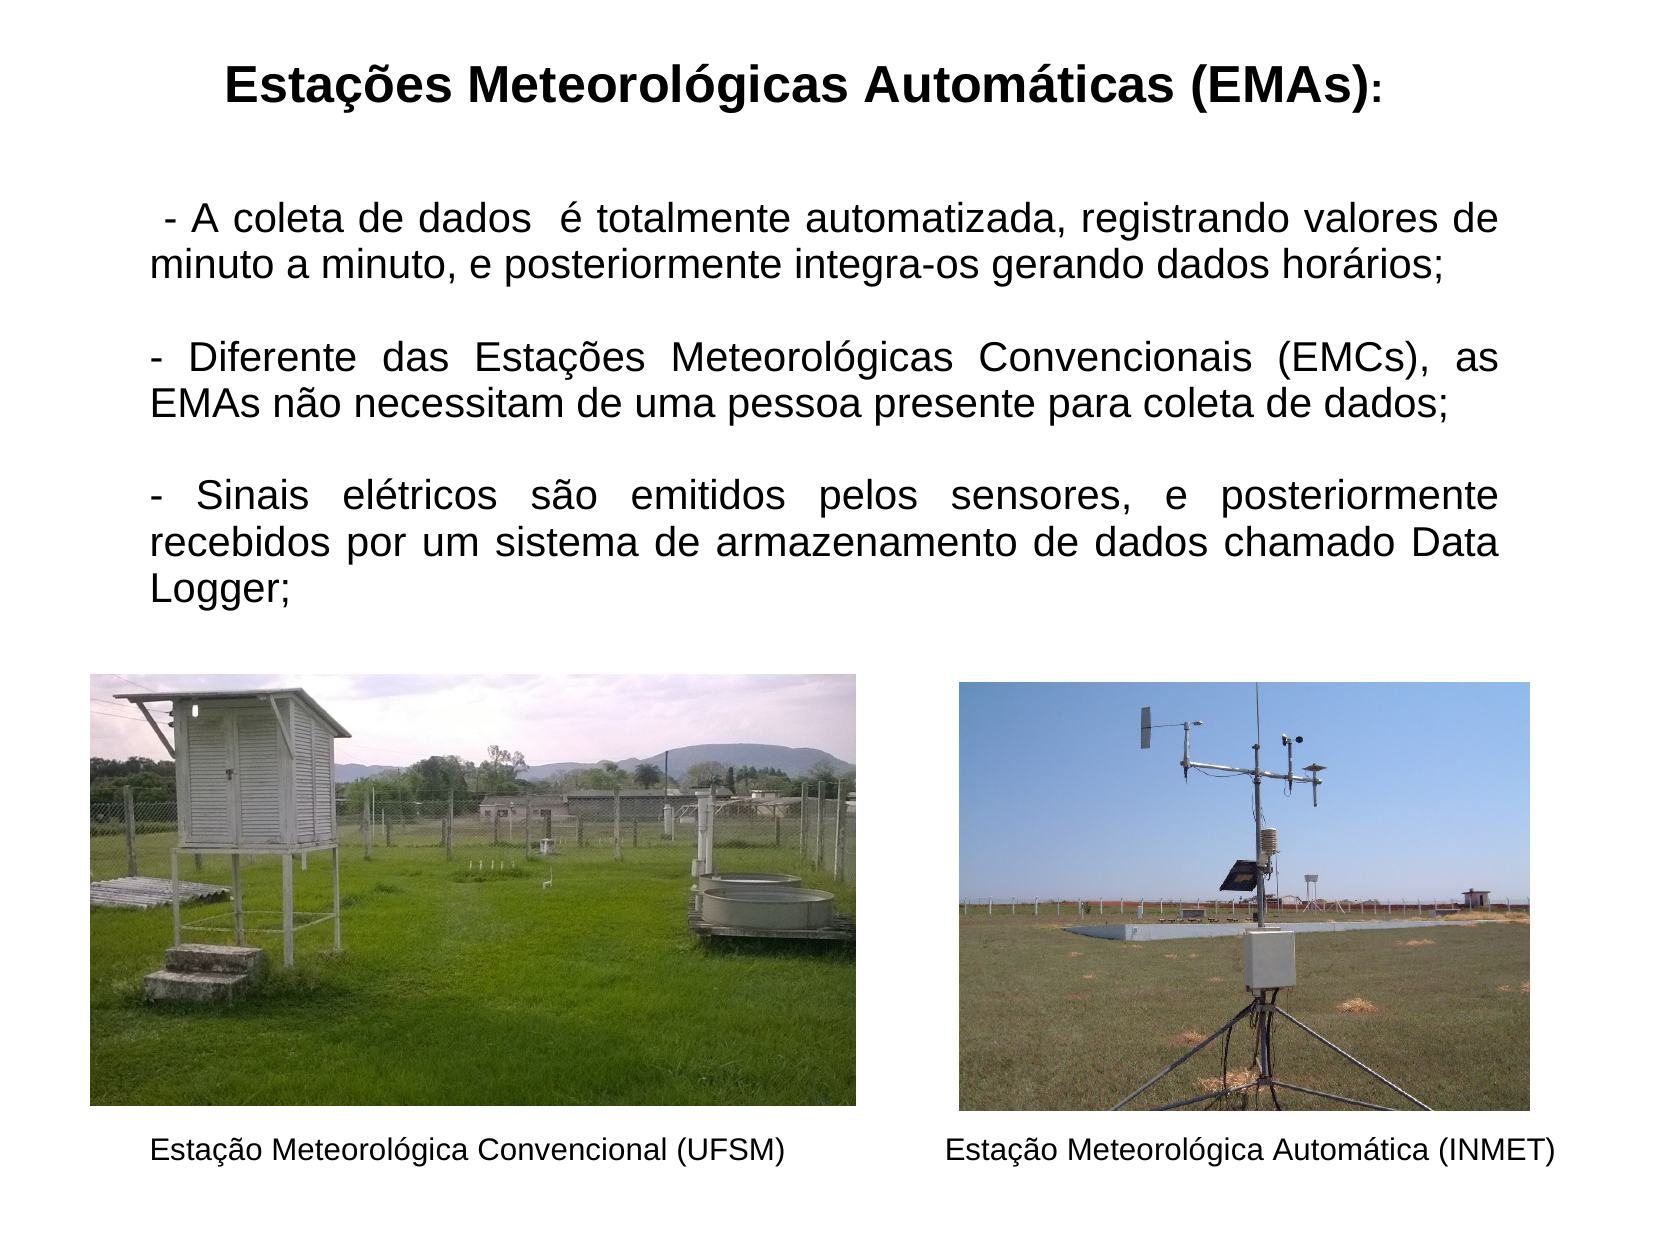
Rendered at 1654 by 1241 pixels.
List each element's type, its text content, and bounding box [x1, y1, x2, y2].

text_box Estações Meteorológicas Automáticas (EMAs): [134, 48, 1515, 151]
picture [959, 682, 1530, 1111]
text_box Estação Meteorológica Convencional (UFSM) [134, 1125, 810, 1178]
text_box Estação Meteorológica Automática (INMET) [929, 1125, 1590, 1178]
picture [90, 674, 856, 1106]
text_box - A coleta de dados é totalmente automatizada, registrando valores de minuto a minuto, e posteriormente integra-os gerando dados horários; - Diferente das Estações Meteorológicas Convencionais (EMCs), as EMAs não necessitam de uma pessoa presente para coleta de dados; - Sinais elétricos são emitidos pelos sensores, e posteriormente recebidos por um sistema de armazenamento de dados chamado Data Logger; [134, 151, 1515, 619]
